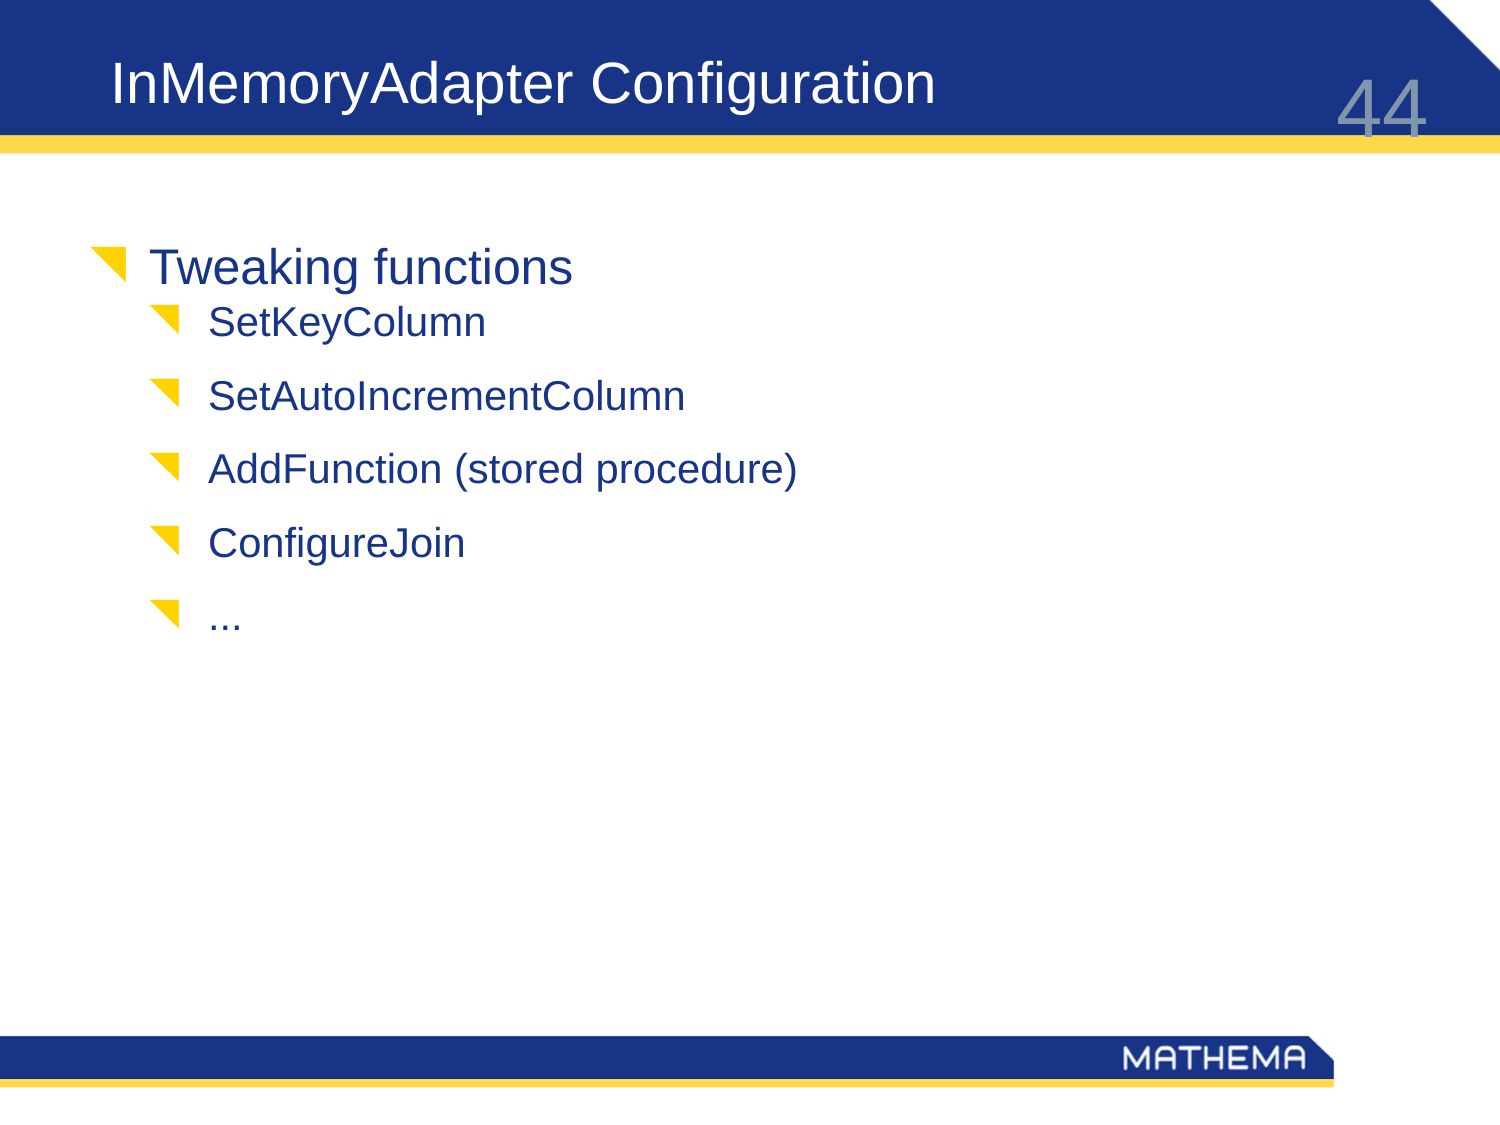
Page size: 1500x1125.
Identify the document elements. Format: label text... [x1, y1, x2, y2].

list Tweaking functions SetKeyColumn SetAutoIncrementColumn AddFunction (stored procedure) ConfigureJoin ... [75, 227, 1426, 970]
title InMemoryAdapter Configuration [75, 0, 1426, 174]
picture [0, 0, 1500, 1125]
